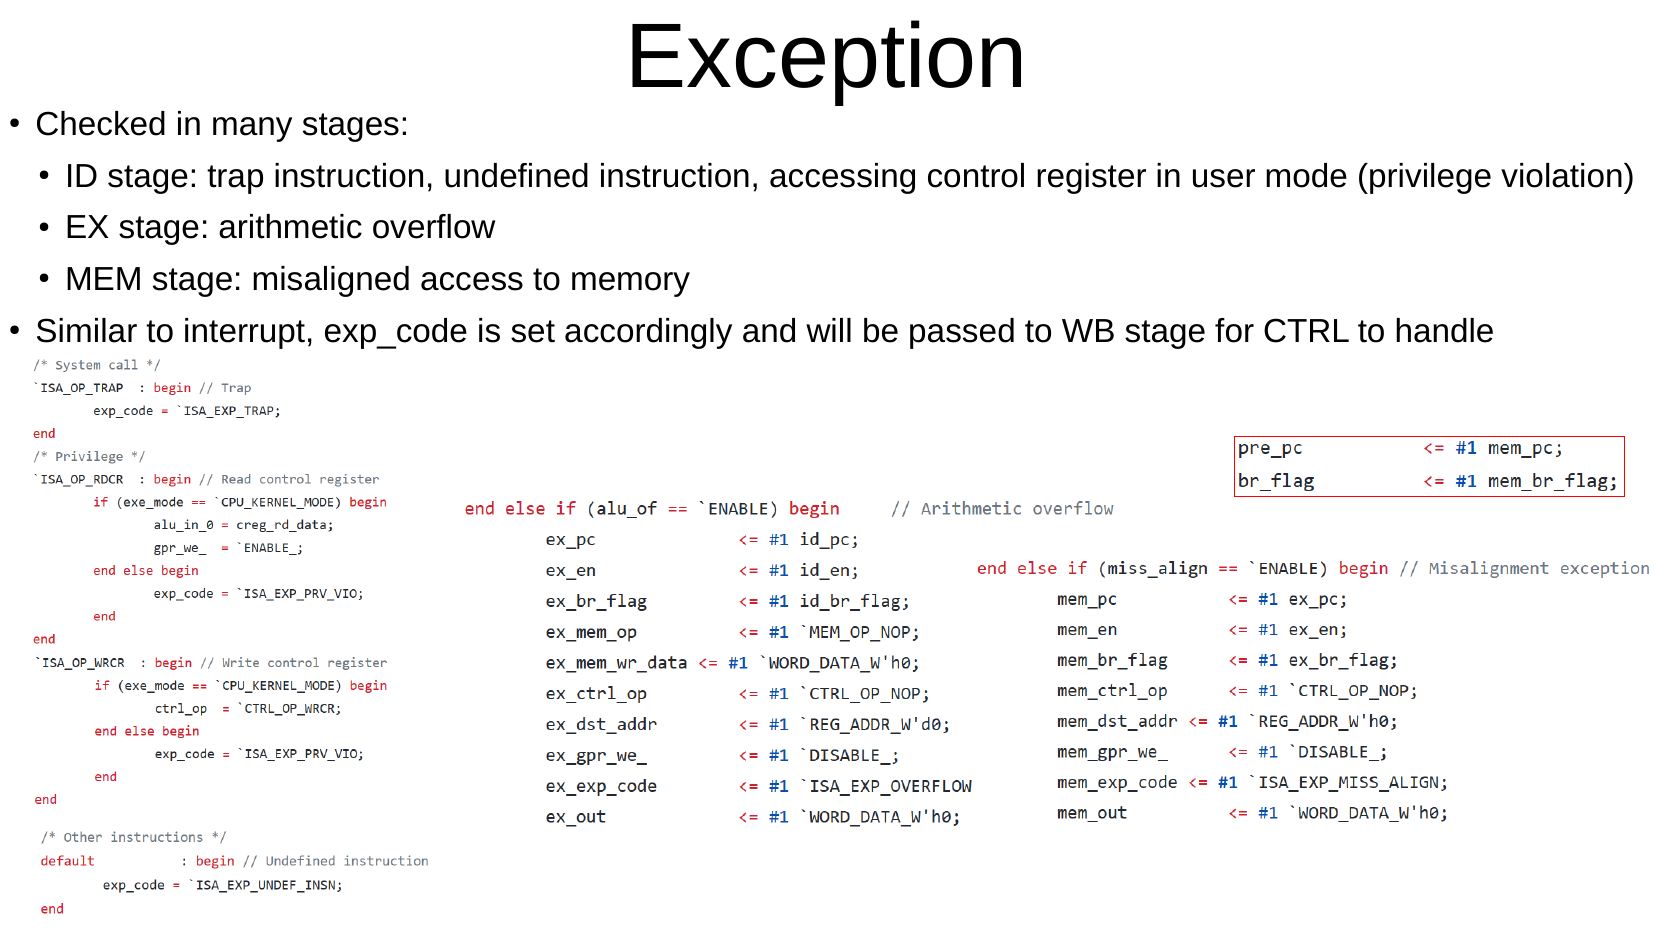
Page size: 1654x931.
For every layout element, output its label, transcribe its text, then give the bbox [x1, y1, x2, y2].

picture [460, 501, 1654, 833]
list Checked in many stages: ID stage: trap instruction, undefined instruction, accessing control register in user mode (privilege violation) EX stage: arithmetic overflow MEM stage: misaligned access to memory Similar to interrupt, exp_code is set accordingly and will be passed to WB stage for CTRL to handle [0, 105, 1648, 384]
picture [36, 826, 432, 916]
title Exception [82, 0, 1571, 105]
picture [1234, 436, 1625, 497]
picture [28, 356, 394, 810]
